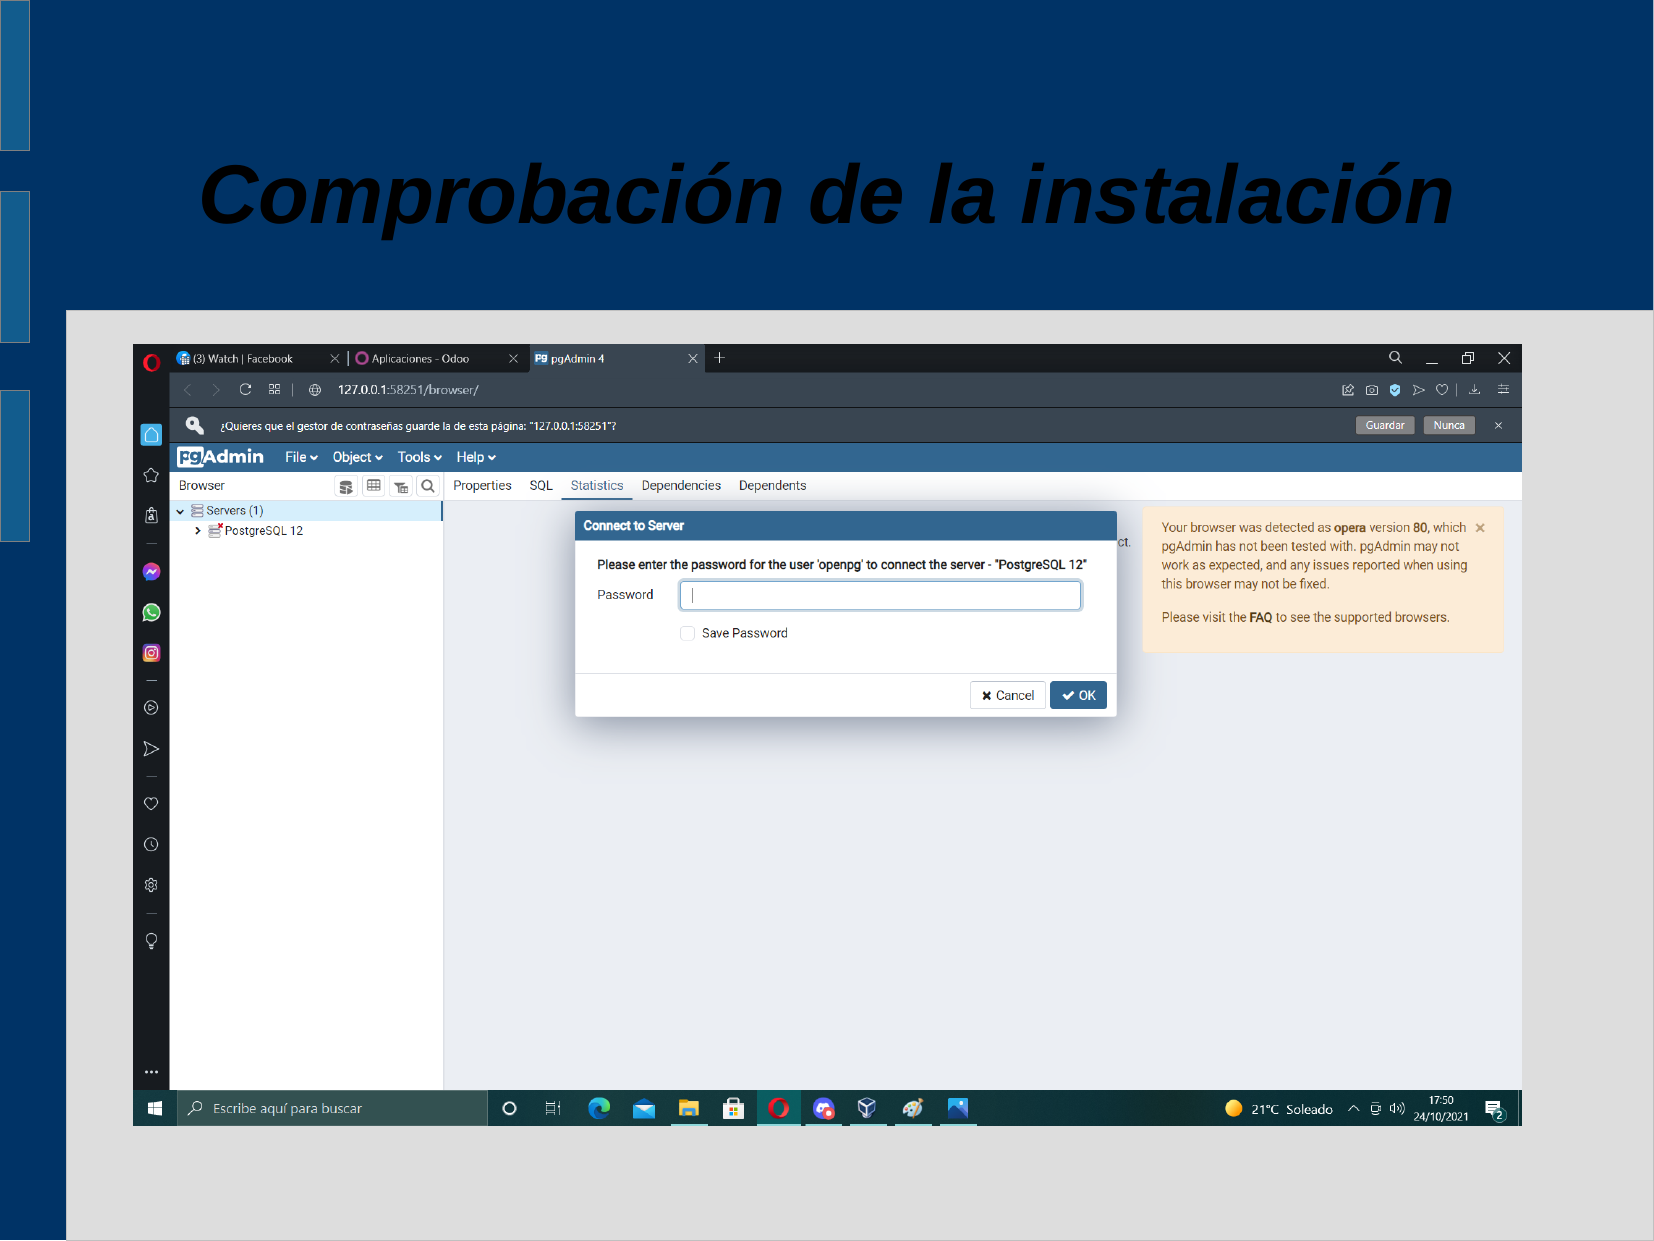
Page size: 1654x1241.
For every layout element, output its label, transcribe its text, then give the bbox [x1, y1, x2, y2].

picture [133, 344, 1522, 1126]
title Comprobación de la instalación [121, 91, 1534, 299]
